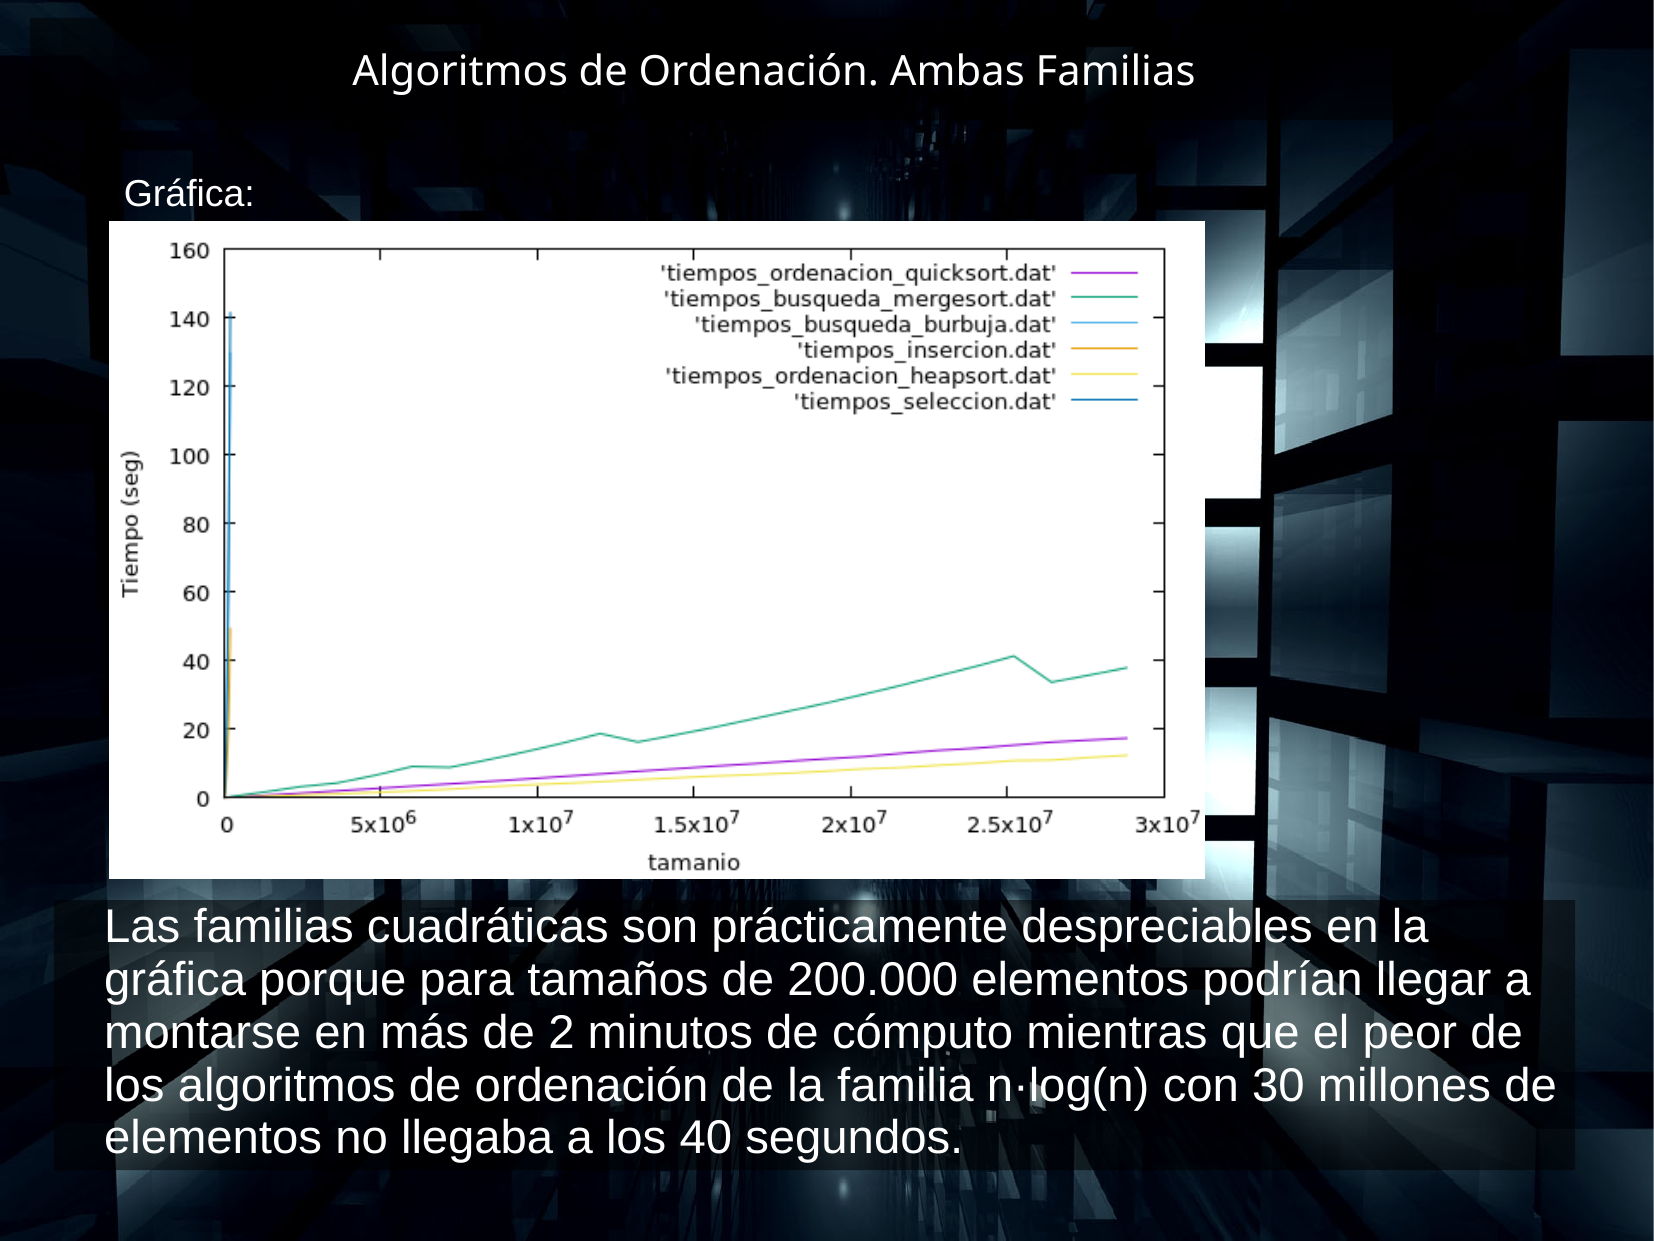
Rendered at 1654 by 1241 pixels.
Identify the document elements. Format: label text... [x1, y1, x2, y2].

title Algoritmos de Ordenación. Ambas Familias [30, 17, 1519, 121]
list Las familias cuadráticas son prácticamente despreciables en la gráfica porque para tamaños de 200.000 elementos podrían llegar a montarse en más de 2 minutos de cómputo mientras que el peor de los algoritmos de ordenación de la familia n·log(n) con 30 millones de elementos no llegaba a los 40 segundos. [53, 900, 1576, 1171]
picture [0, 0, 1654, 1241]
text_box Gráfica: [109, 165, 271, 221]
